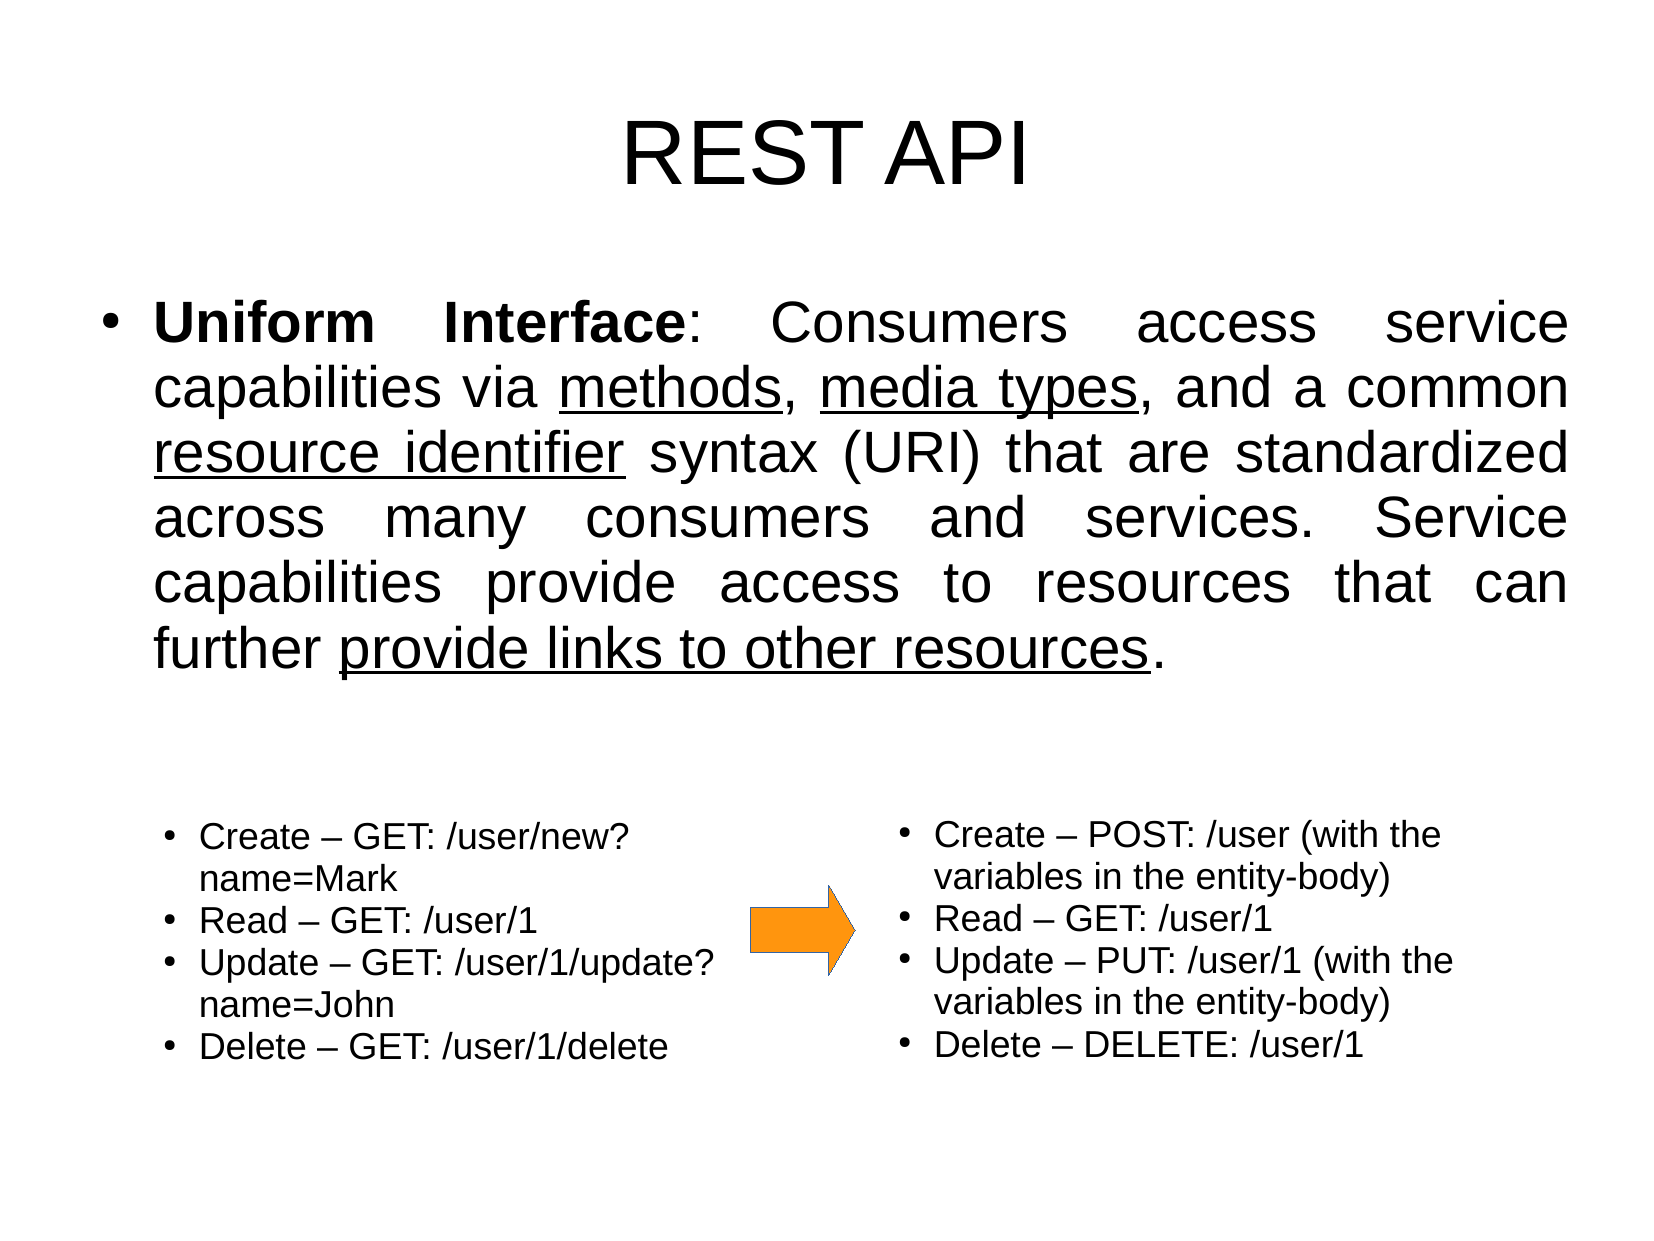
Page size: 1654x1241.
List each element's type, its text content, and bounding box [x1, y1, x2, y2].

text_box Create – POST: /user (with the variables in the entity-body) Read – GET: /user/1 Update – PUT: /user/1 (with the variables in the entity-body) Delete – DELETE: /user/1 [885, 807, 1531, 1072]
text_box Create – GET: /user/new?name=Mark Read – GET: /user/1 Update – GET: /user/1/update?name=John Delete – GET: /user/1/delete [150, 810, 796, 1075]
title REST API [82, 49, 1571, 257]
text_box [750, 885, 856, 976]
list Uniform Interface: Consumers access service capabilities via methods, media types, and a common resource identifier syntax (URI) that are standardized across many consumers and services. Service capabilities provide access to resources that can further provide links to other resources. [82, 290, 1571, 1010]
